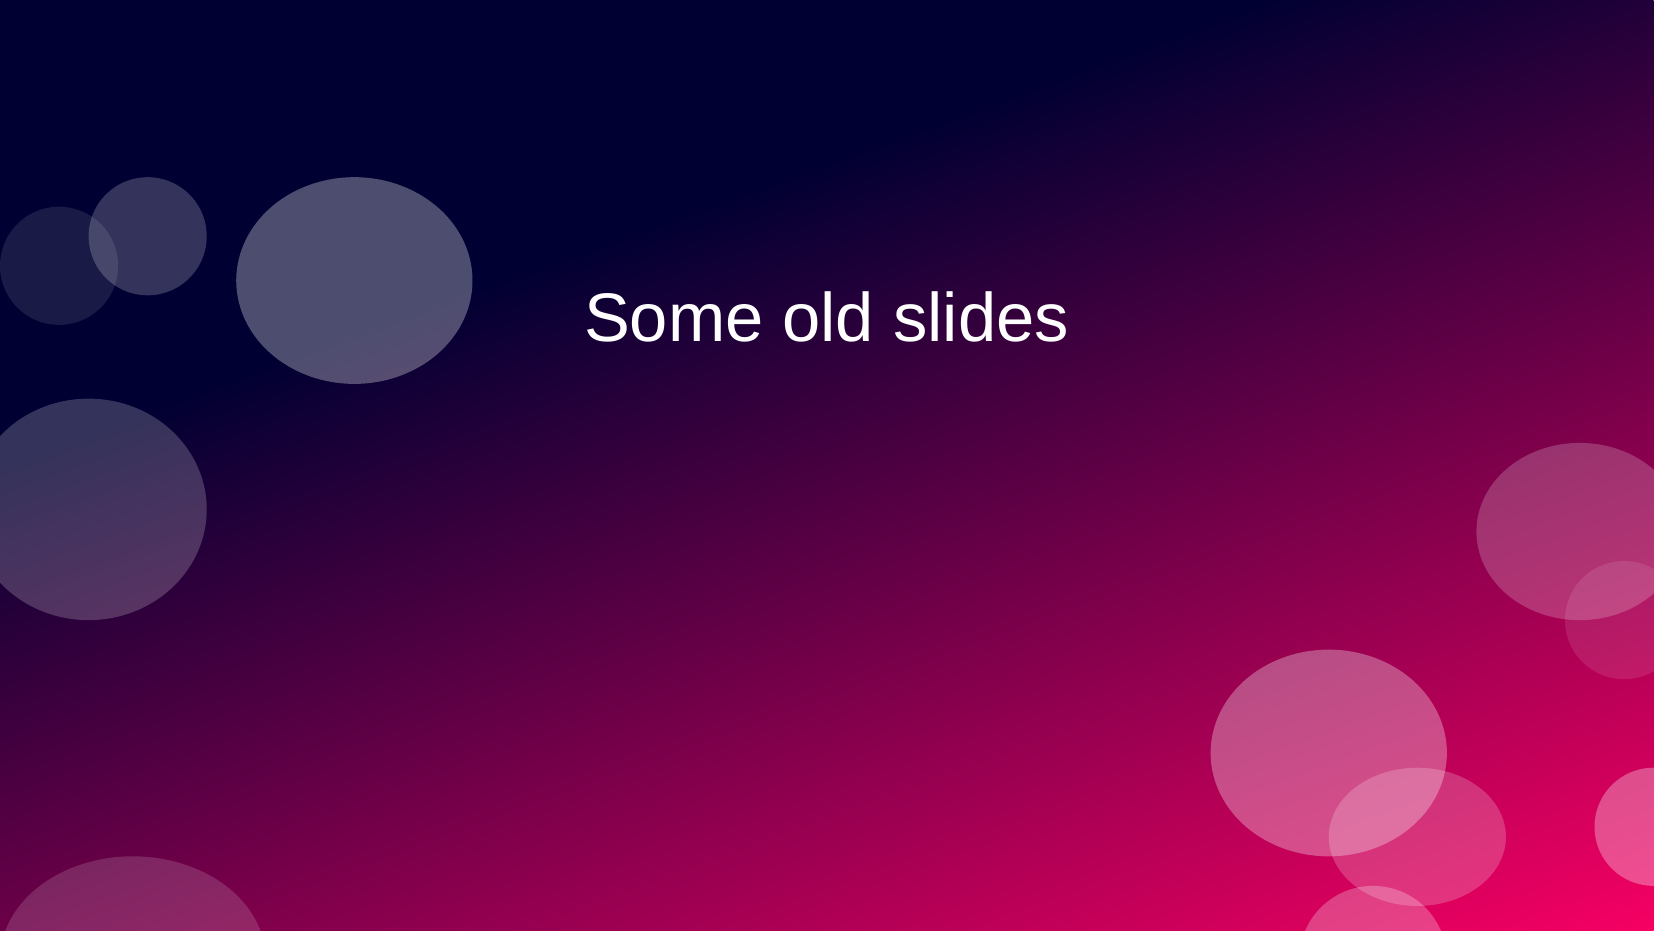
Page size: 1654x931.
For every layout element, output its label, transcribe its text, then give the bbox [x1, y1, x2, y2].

title Some old slides [88, 236, 1565, 399]
